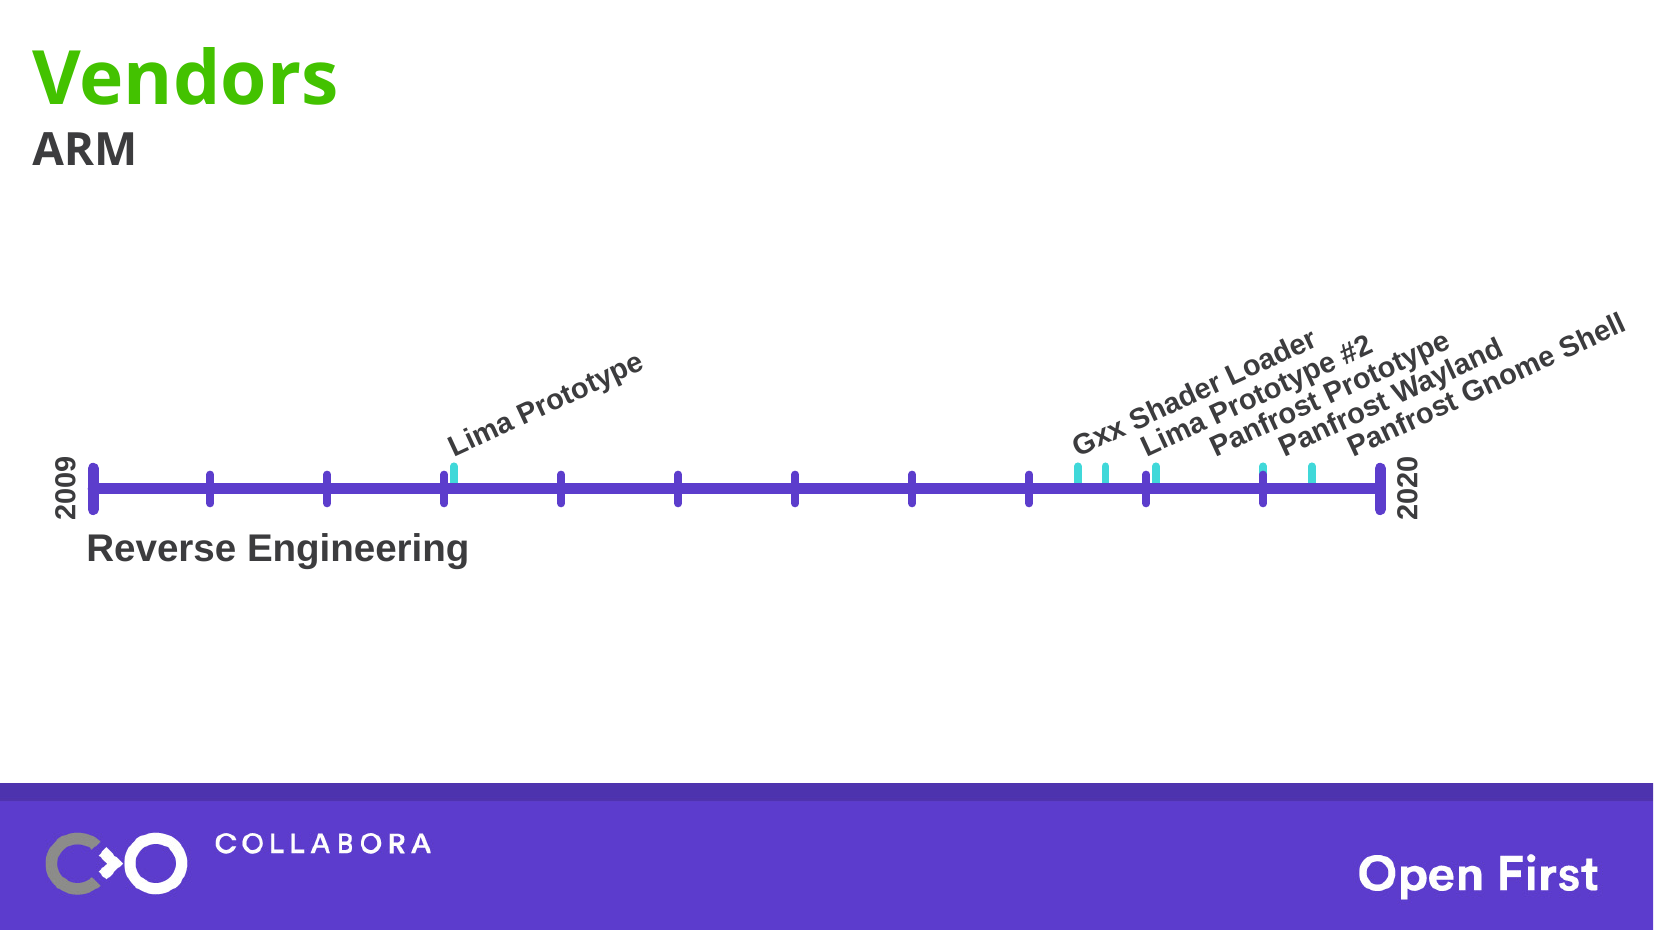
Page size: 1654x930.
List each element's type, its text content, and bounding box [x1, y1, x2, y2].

title Vendors ARM [32, 29, 1605, 193]
picture [0, 0, 1654, 930]
